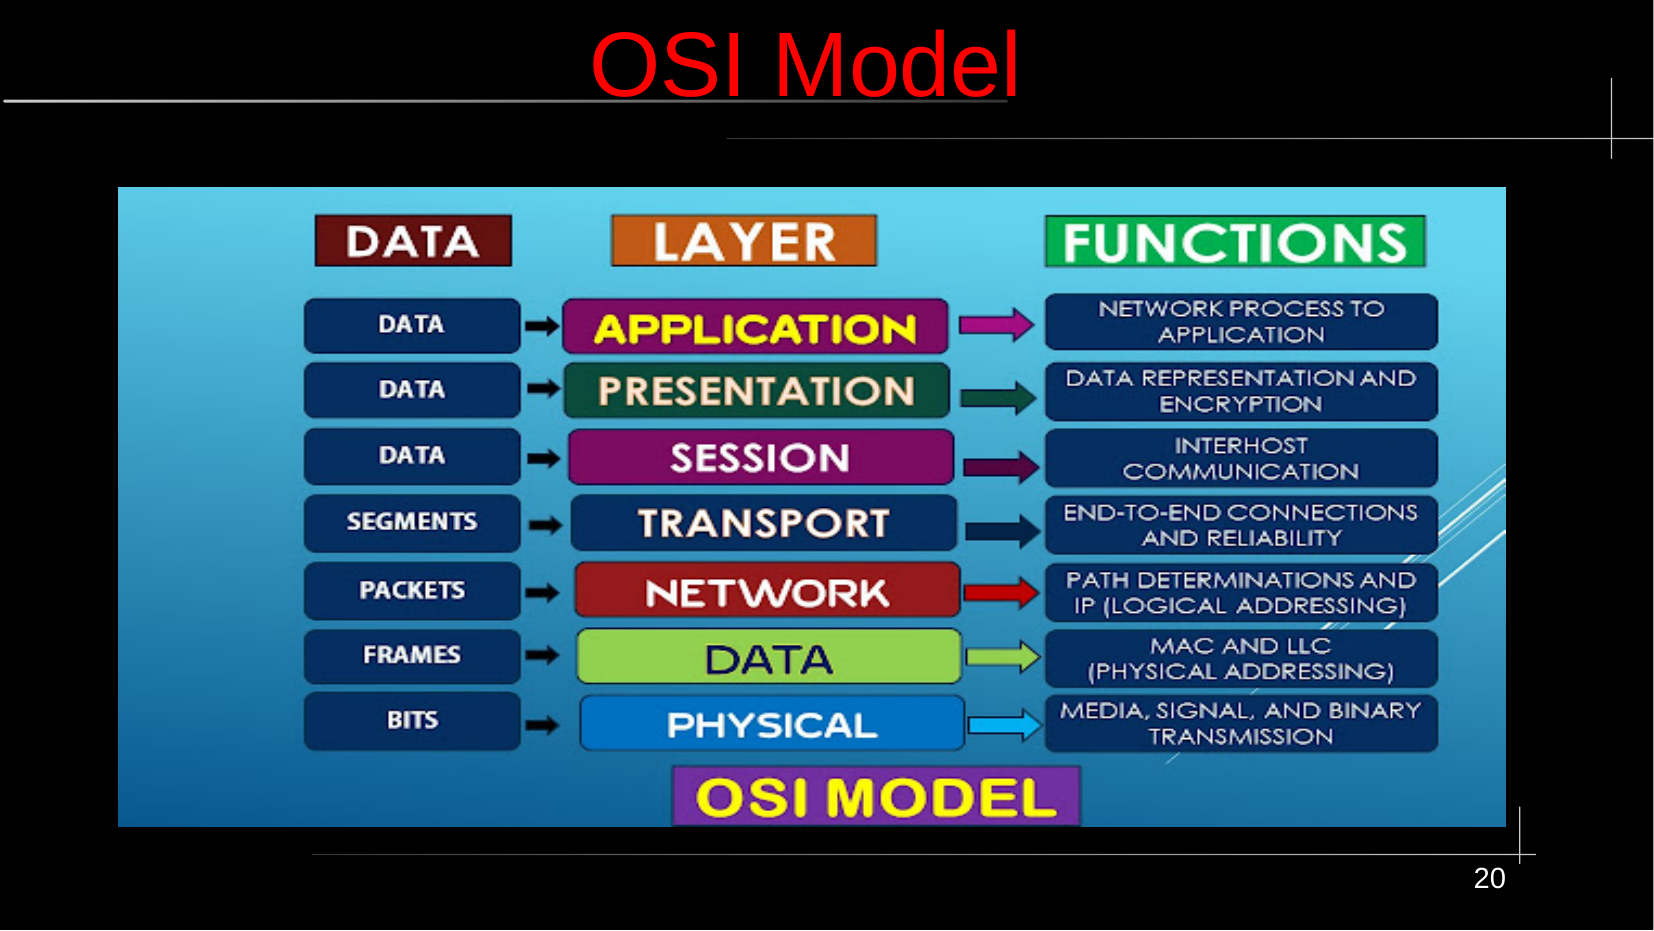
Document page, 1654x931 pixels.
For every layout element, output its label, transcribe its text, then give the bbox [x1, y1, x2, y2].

title OSI Model [23, 11, 1589, 119]
picture [118, 187, 1506, 827]
